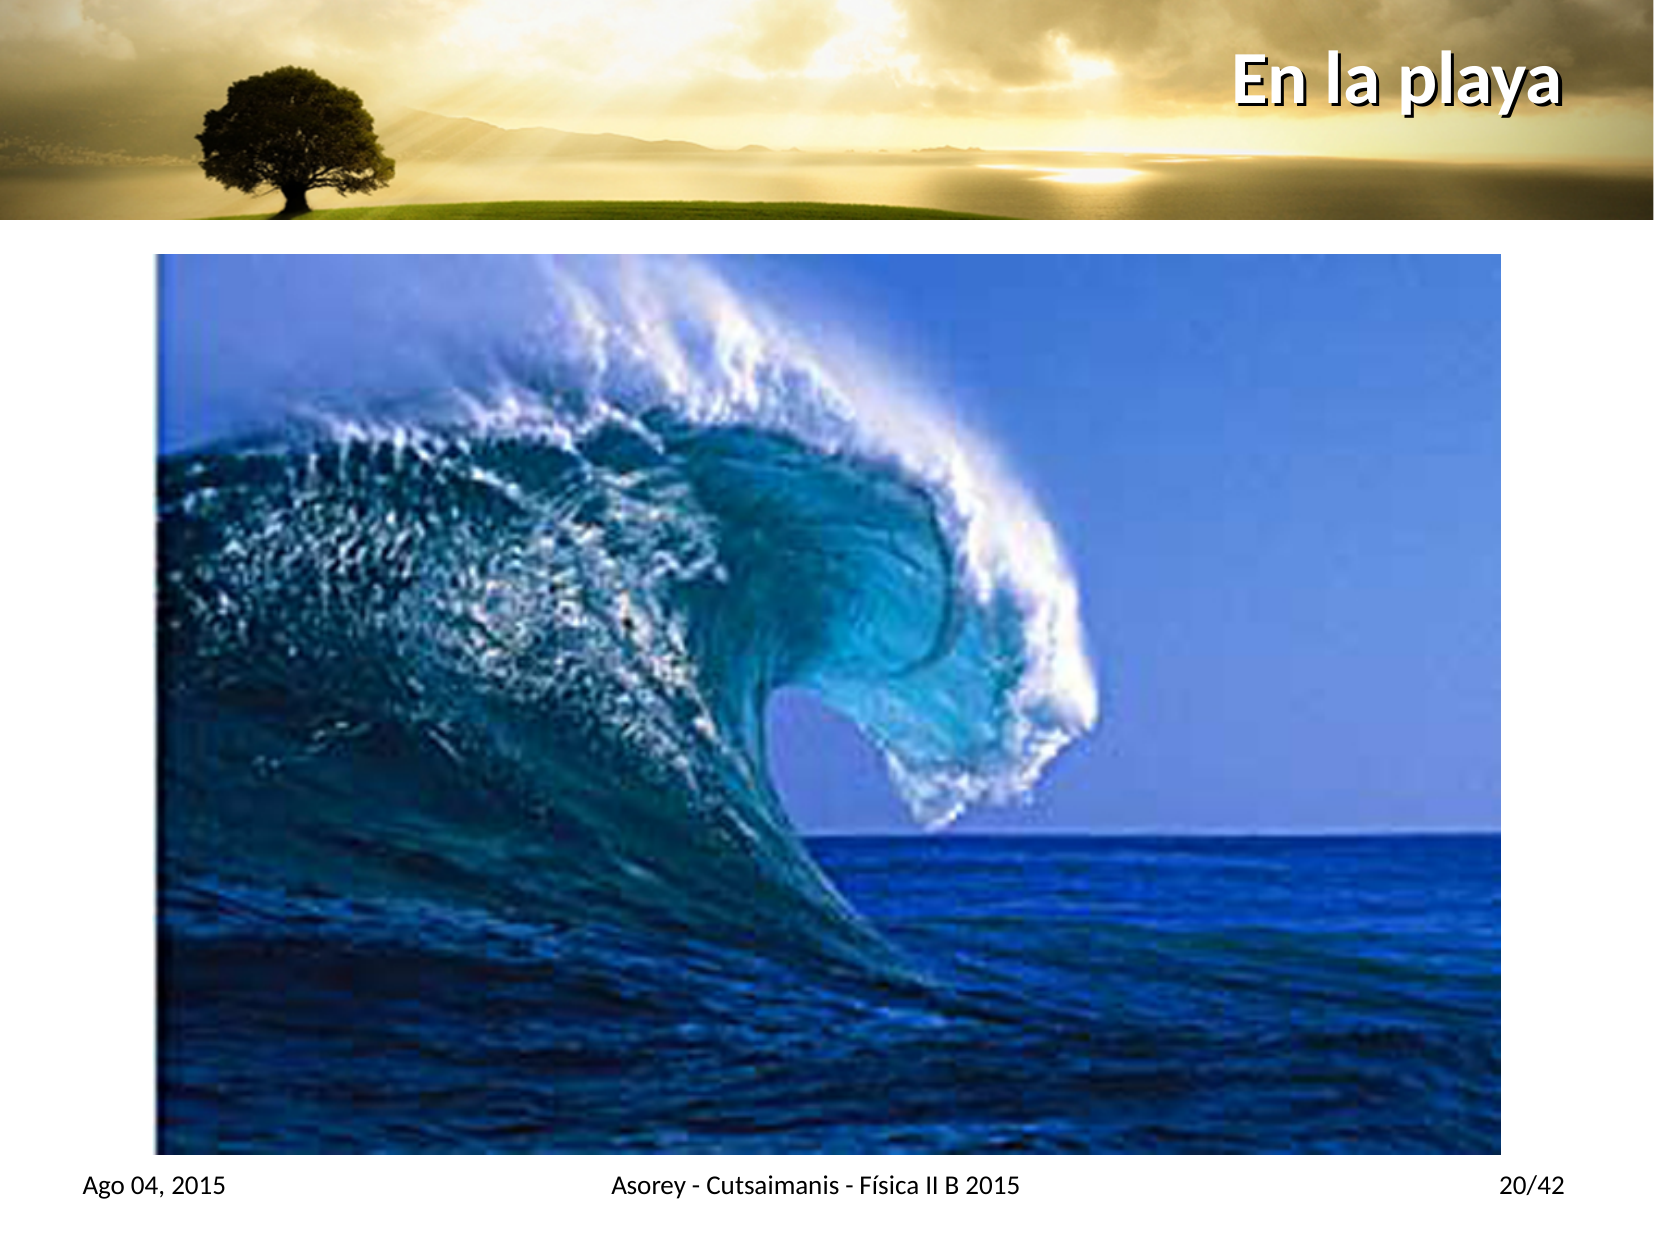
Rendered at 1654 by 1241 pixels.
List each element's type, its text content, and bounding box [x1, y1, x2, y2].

picture [152, 254, 1501, 1156]
title En la playa [75, 19, 1564, 151]
picture [0, 0, 1654, 220]
